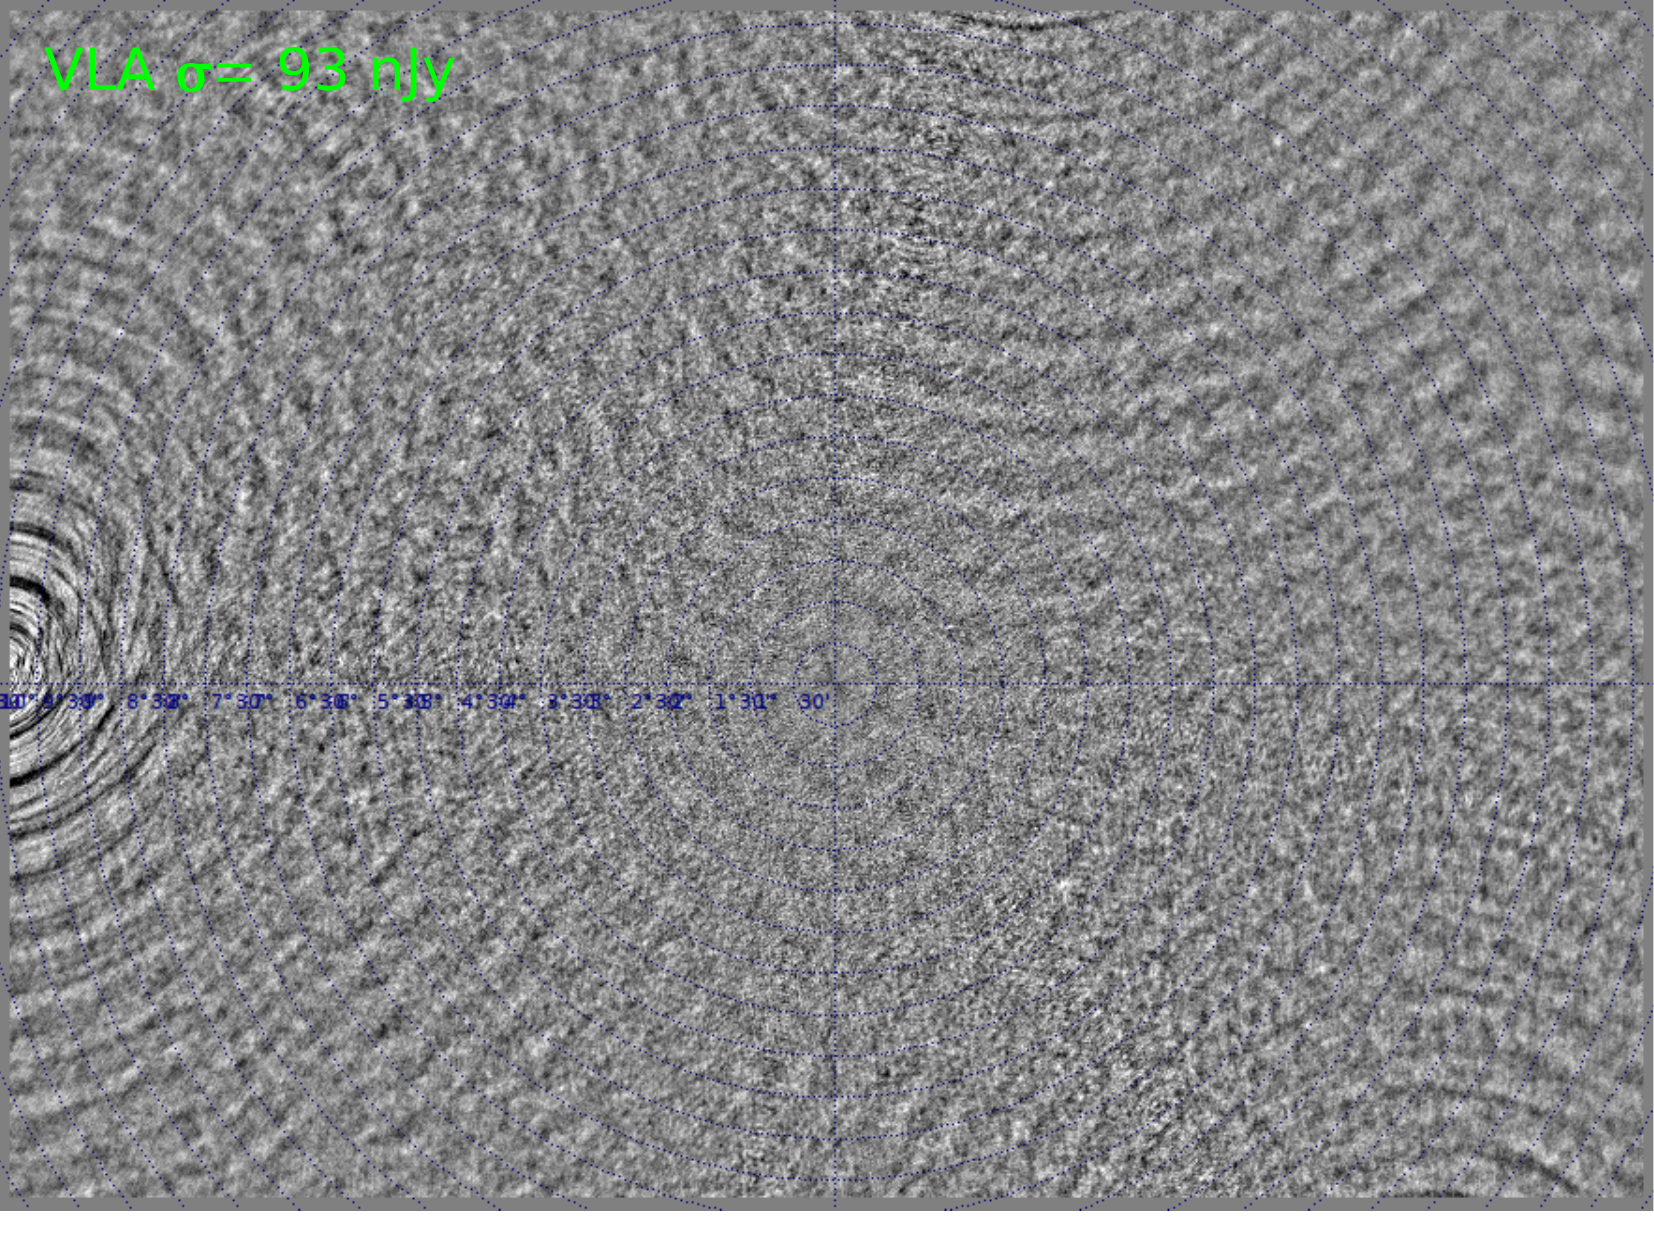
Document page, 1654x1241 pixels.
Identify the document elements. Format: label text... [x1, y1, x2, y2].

picture [0, 0, 1654, 1211]
text_box VLA = 93 nJy [29, 29, 680, 113]
